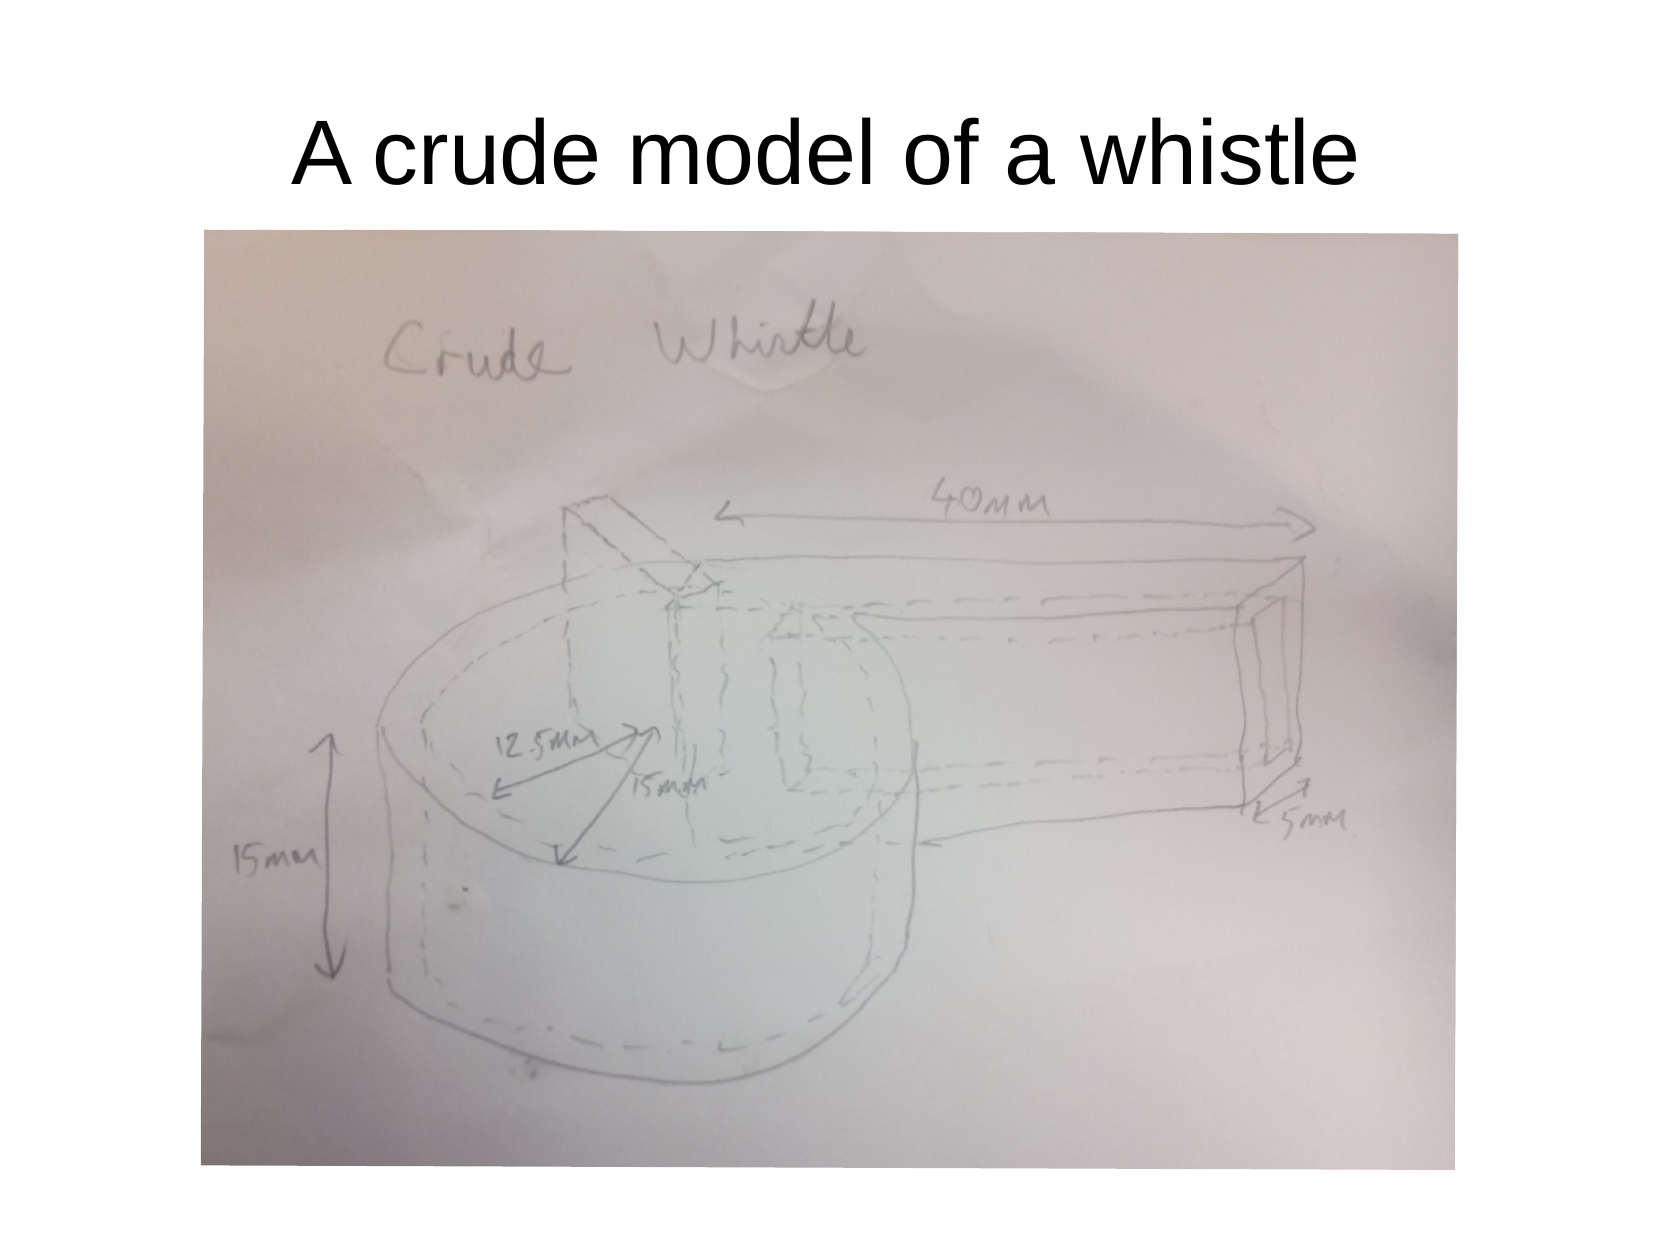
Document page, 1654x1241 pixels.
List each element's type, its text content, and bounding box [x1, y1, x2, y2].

picture [200, 229, 1459, 1171]
title A crude model of a whistle [82, 49, 1571, 257]
